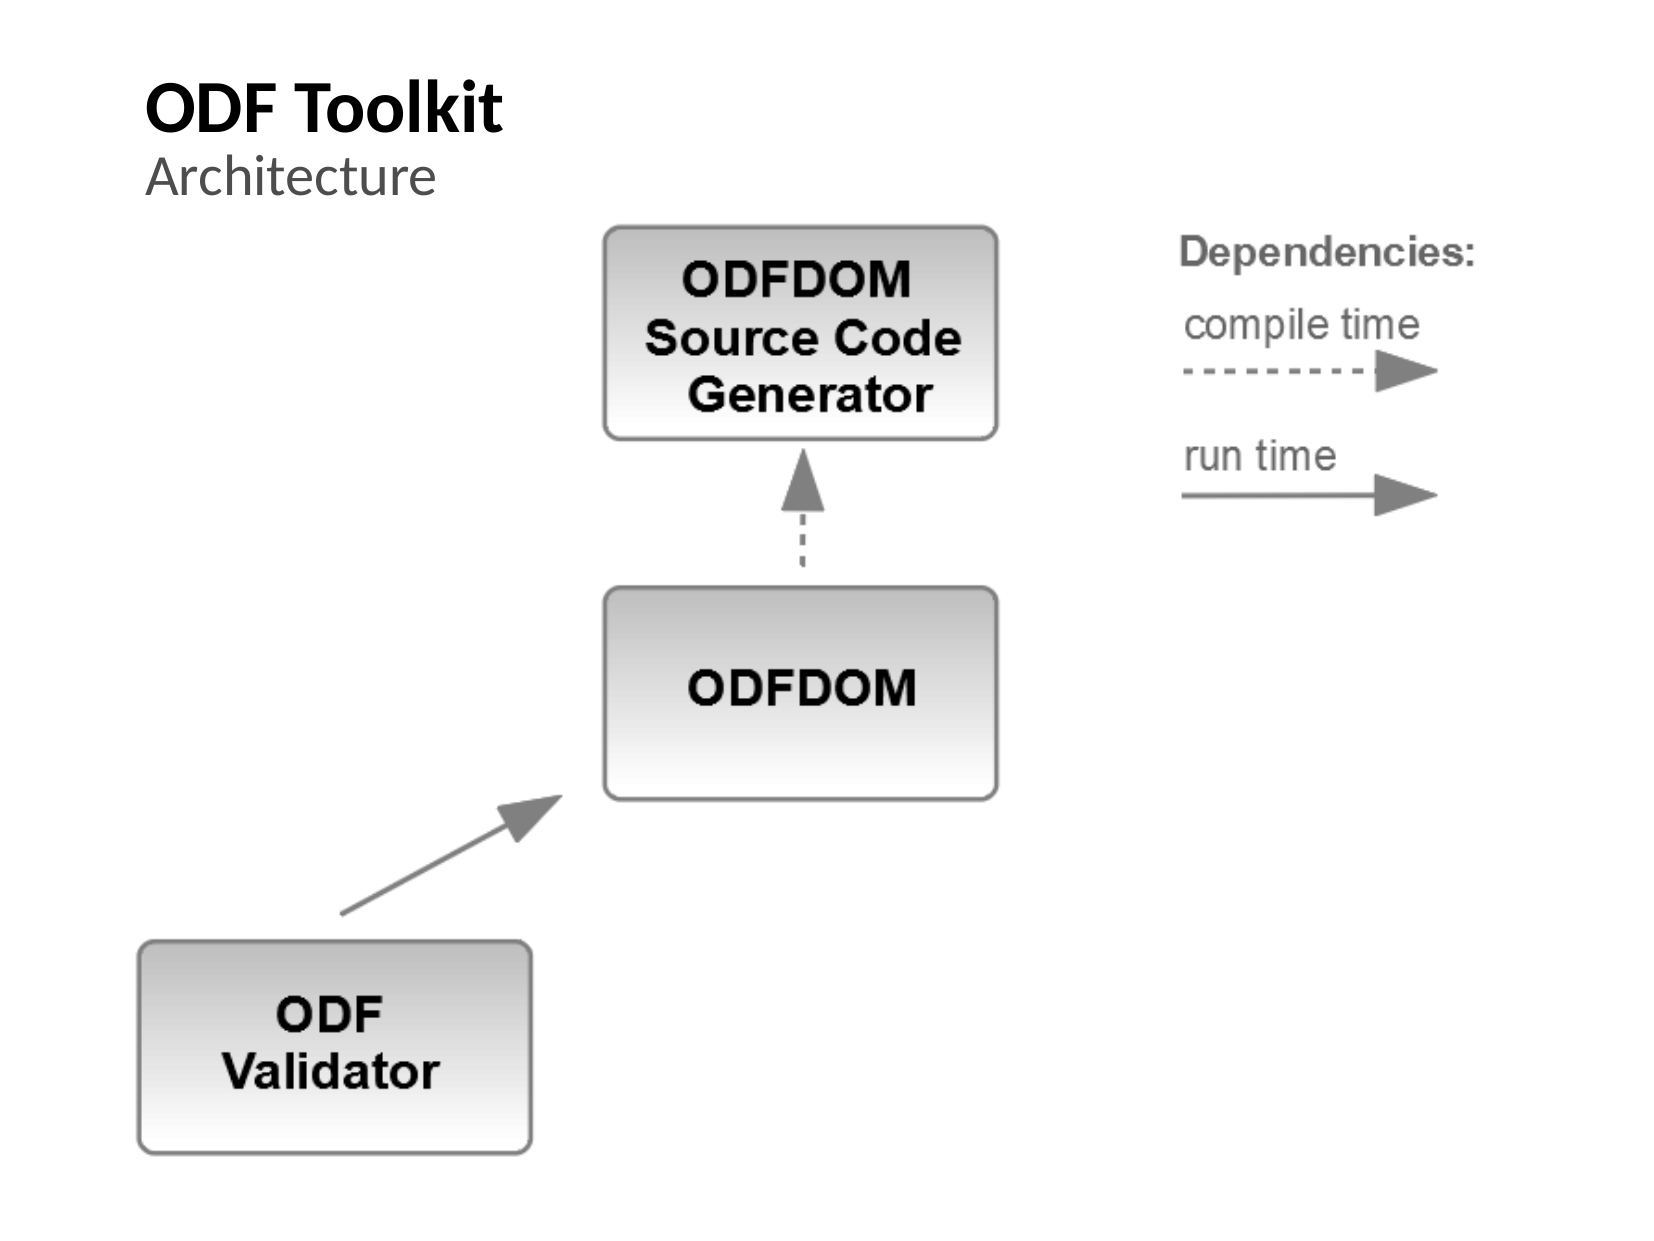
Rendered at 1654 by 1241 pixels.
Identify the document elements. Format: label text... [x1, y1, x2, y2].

title ODF Toolkit Architecture [145, 67, 1388, 219]
picture [129, 219, 1501, 1164]
